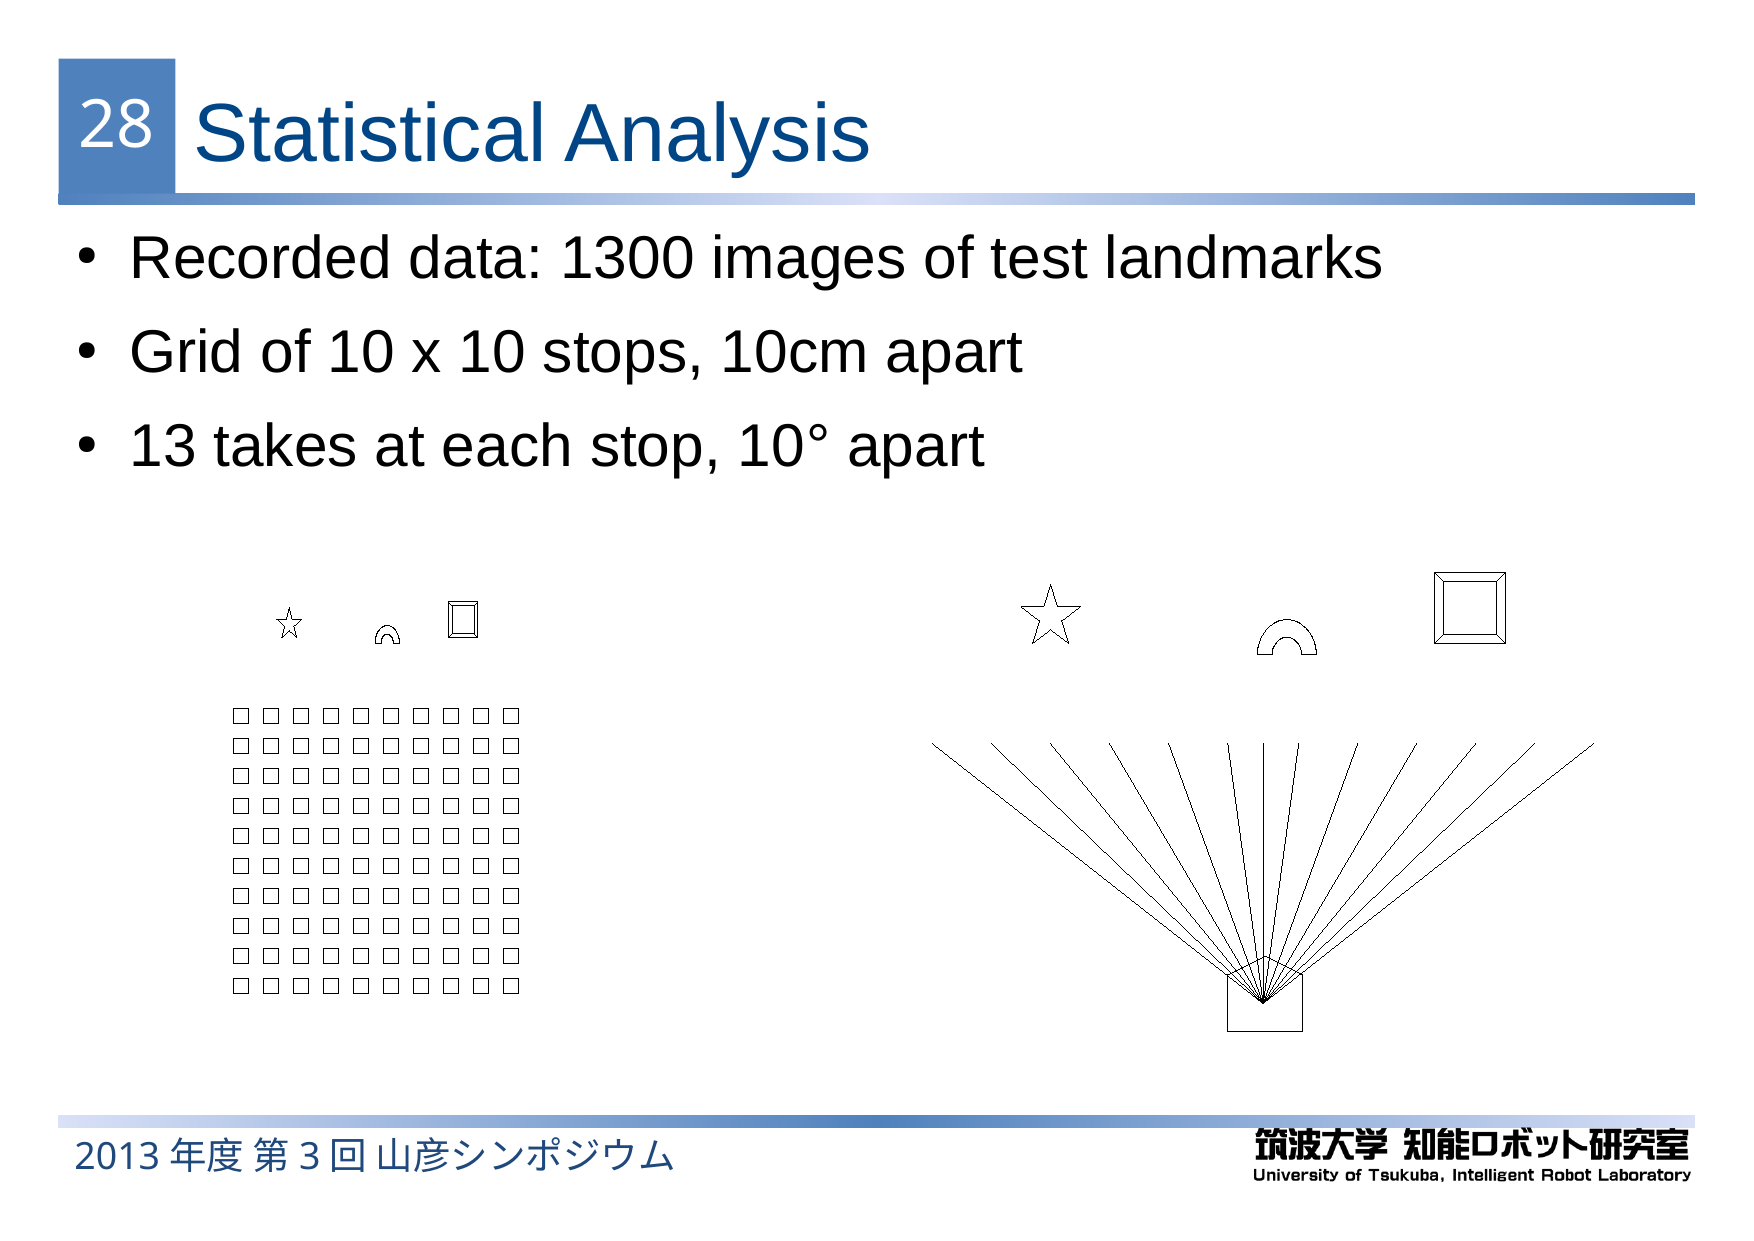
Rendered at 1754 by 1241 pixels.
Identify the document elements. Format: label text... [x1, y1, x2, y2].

picture [1252, 1127, 1691, 1182]
list Recorded data: 1300 images of test landmarks Grid of 10 x 10 stops, 10cm apart 13 takes at each stop, 10° apart [58, 223, 1696, 876]
title Statistical Analysis [193, 61, 1651, 205]
